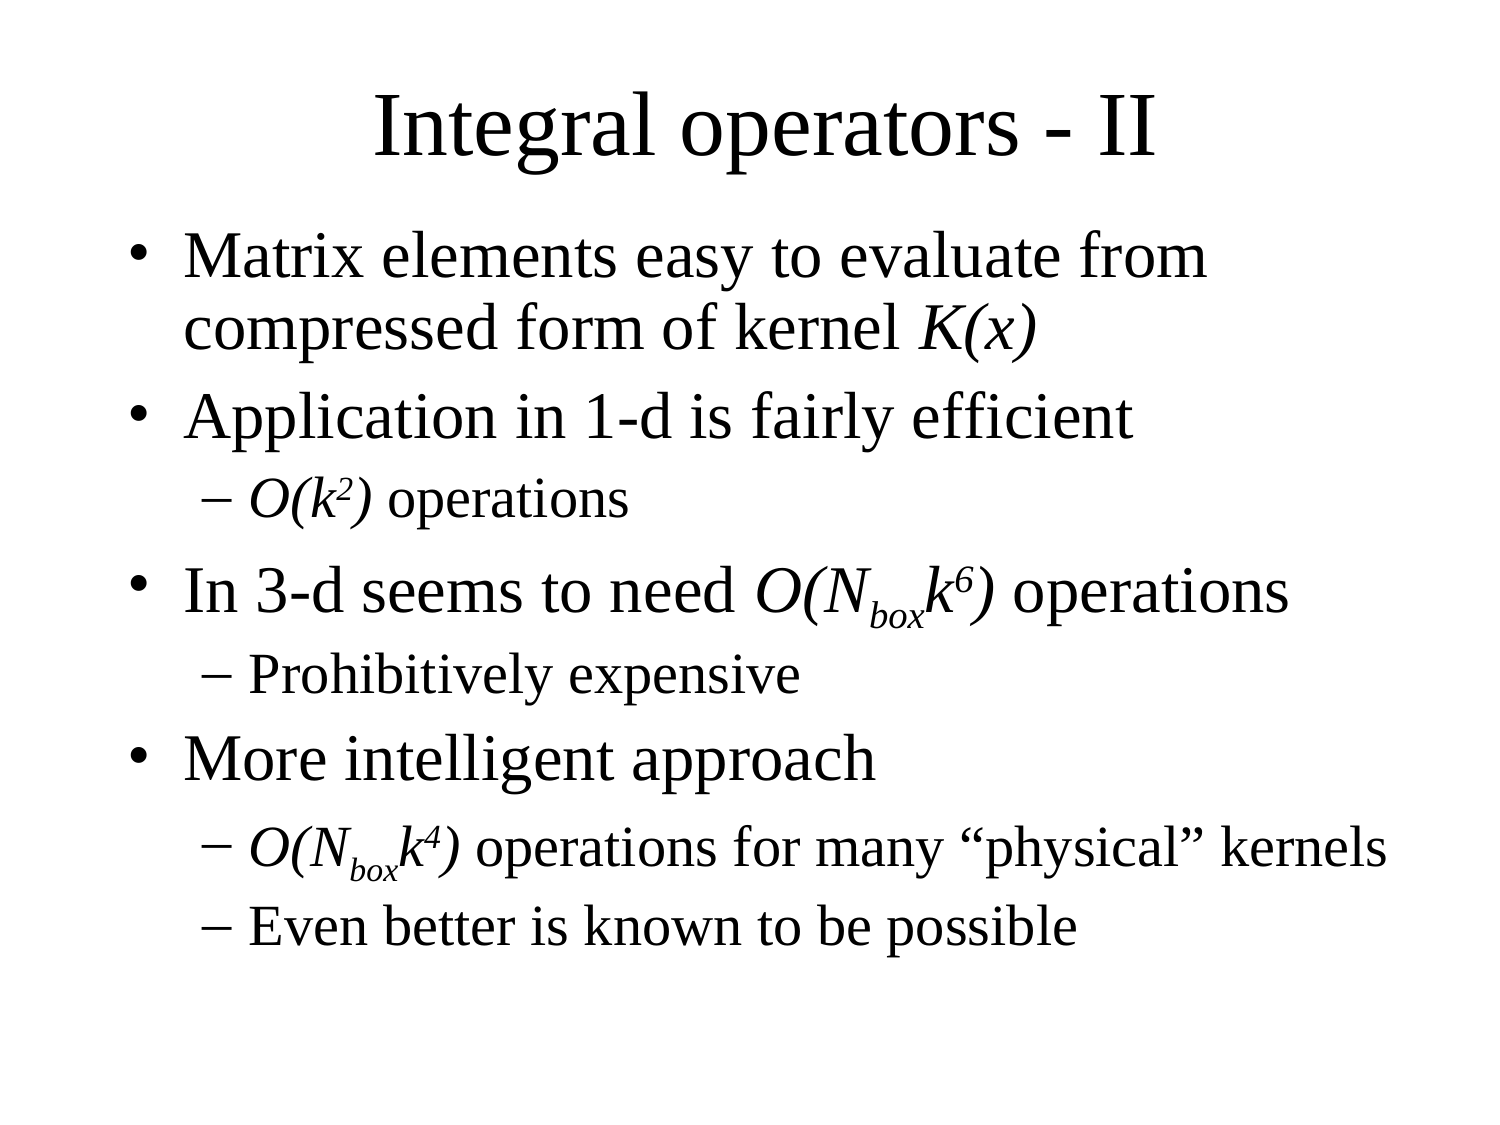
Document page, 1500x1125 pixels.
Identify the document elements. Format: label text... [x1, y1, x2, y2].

list Matrix elements easy to evaluate from compressed form of kernel K(x) Application in 1-d is fairly efficient O(k2) operations In 3-d seems to need O(Nboxk6) operations Prohibitively expensive More intelligent approach O(Nboxk4) operations for many “physical” kernels Even better is known to be possible [112, 212, 1425, 975]
title Integral operators - II [112, 24, 1388, 212]
